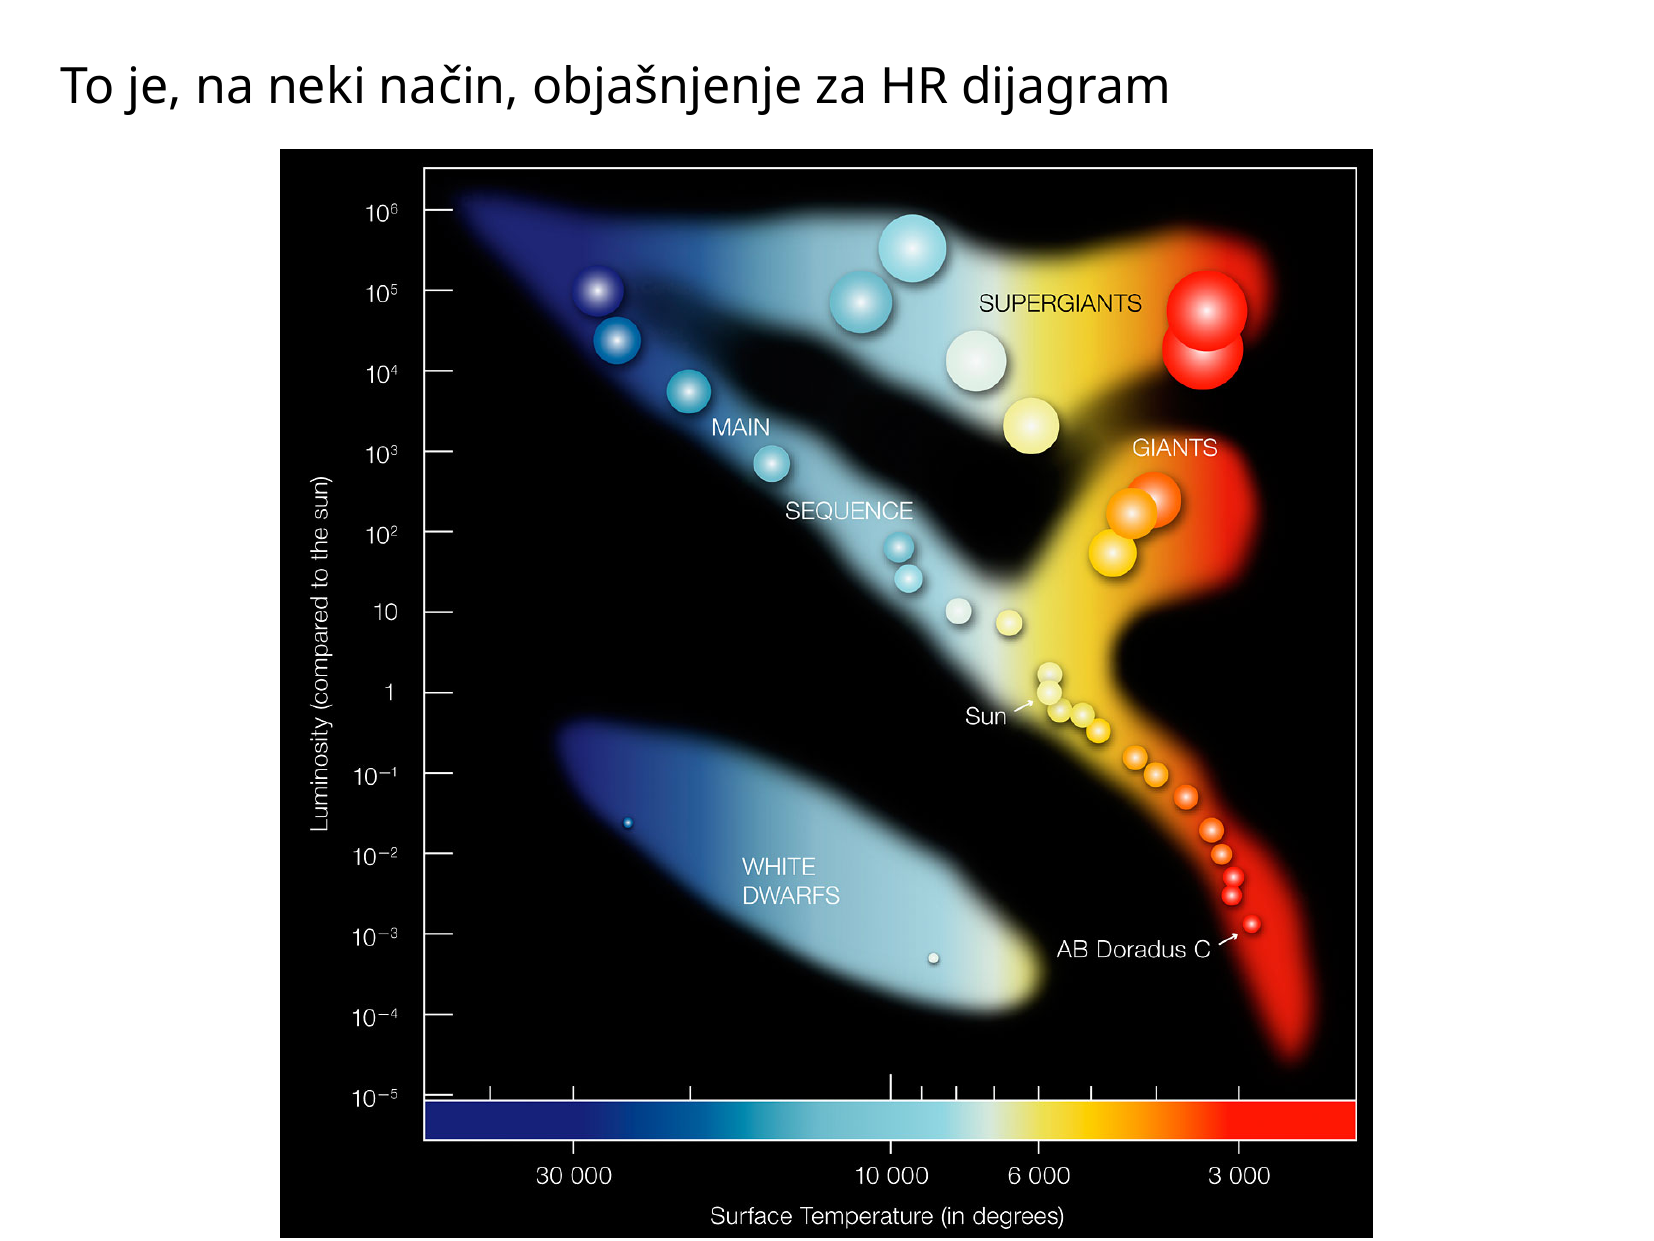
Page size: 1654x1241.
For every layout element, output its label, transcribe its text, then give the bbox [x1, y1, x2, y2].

picture [280, 149, 1373, 1238]
title To je, na neki način, objašnjenje za HR dijagram [59, 17, 1648, 150]
